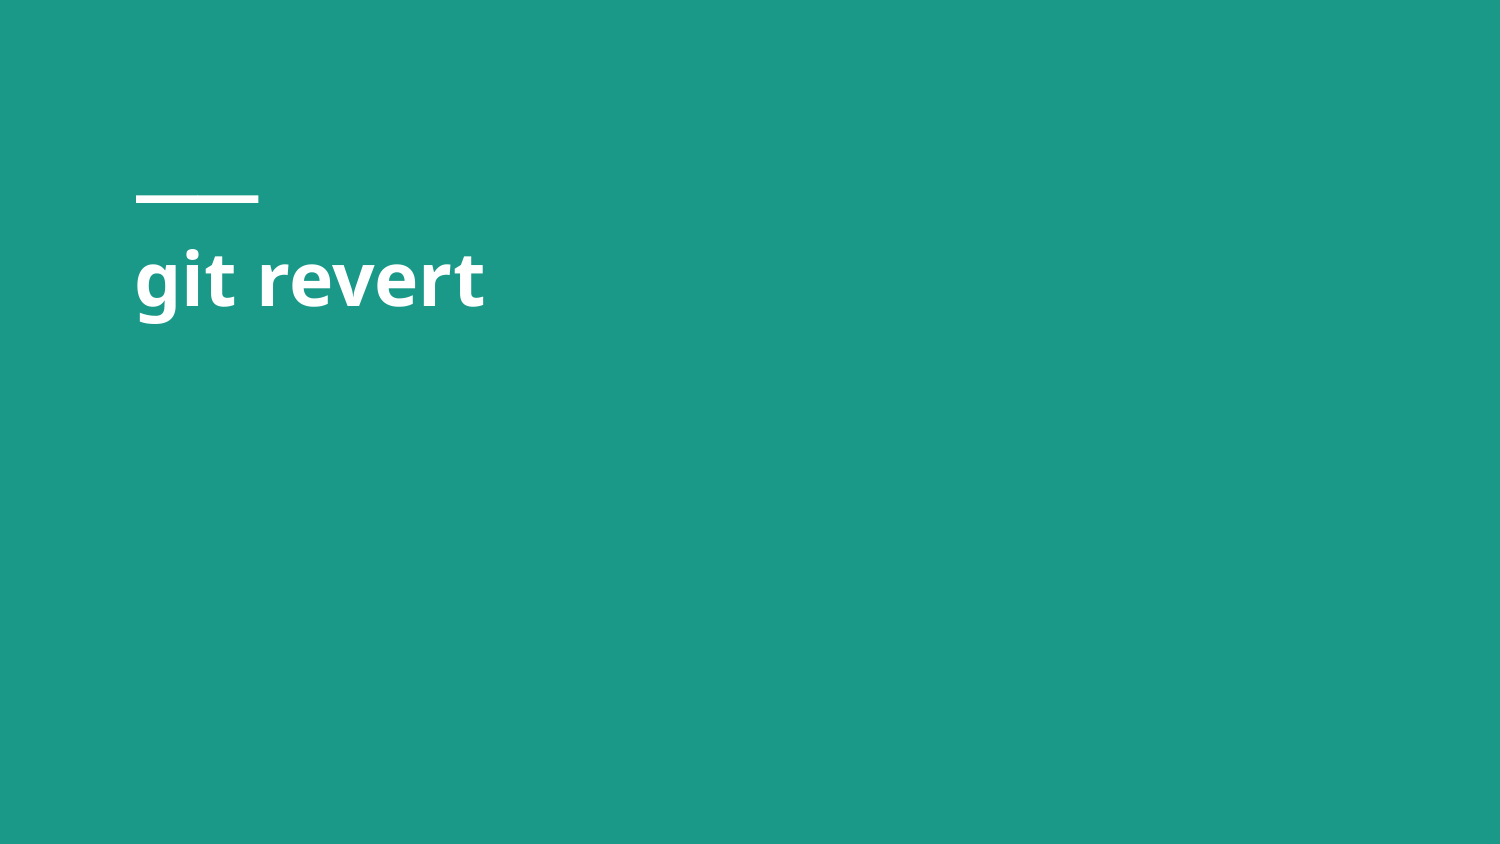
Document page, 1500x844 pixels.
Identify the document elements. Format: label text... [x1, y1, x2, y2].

title git revert [119, 216, 1381, 466]
